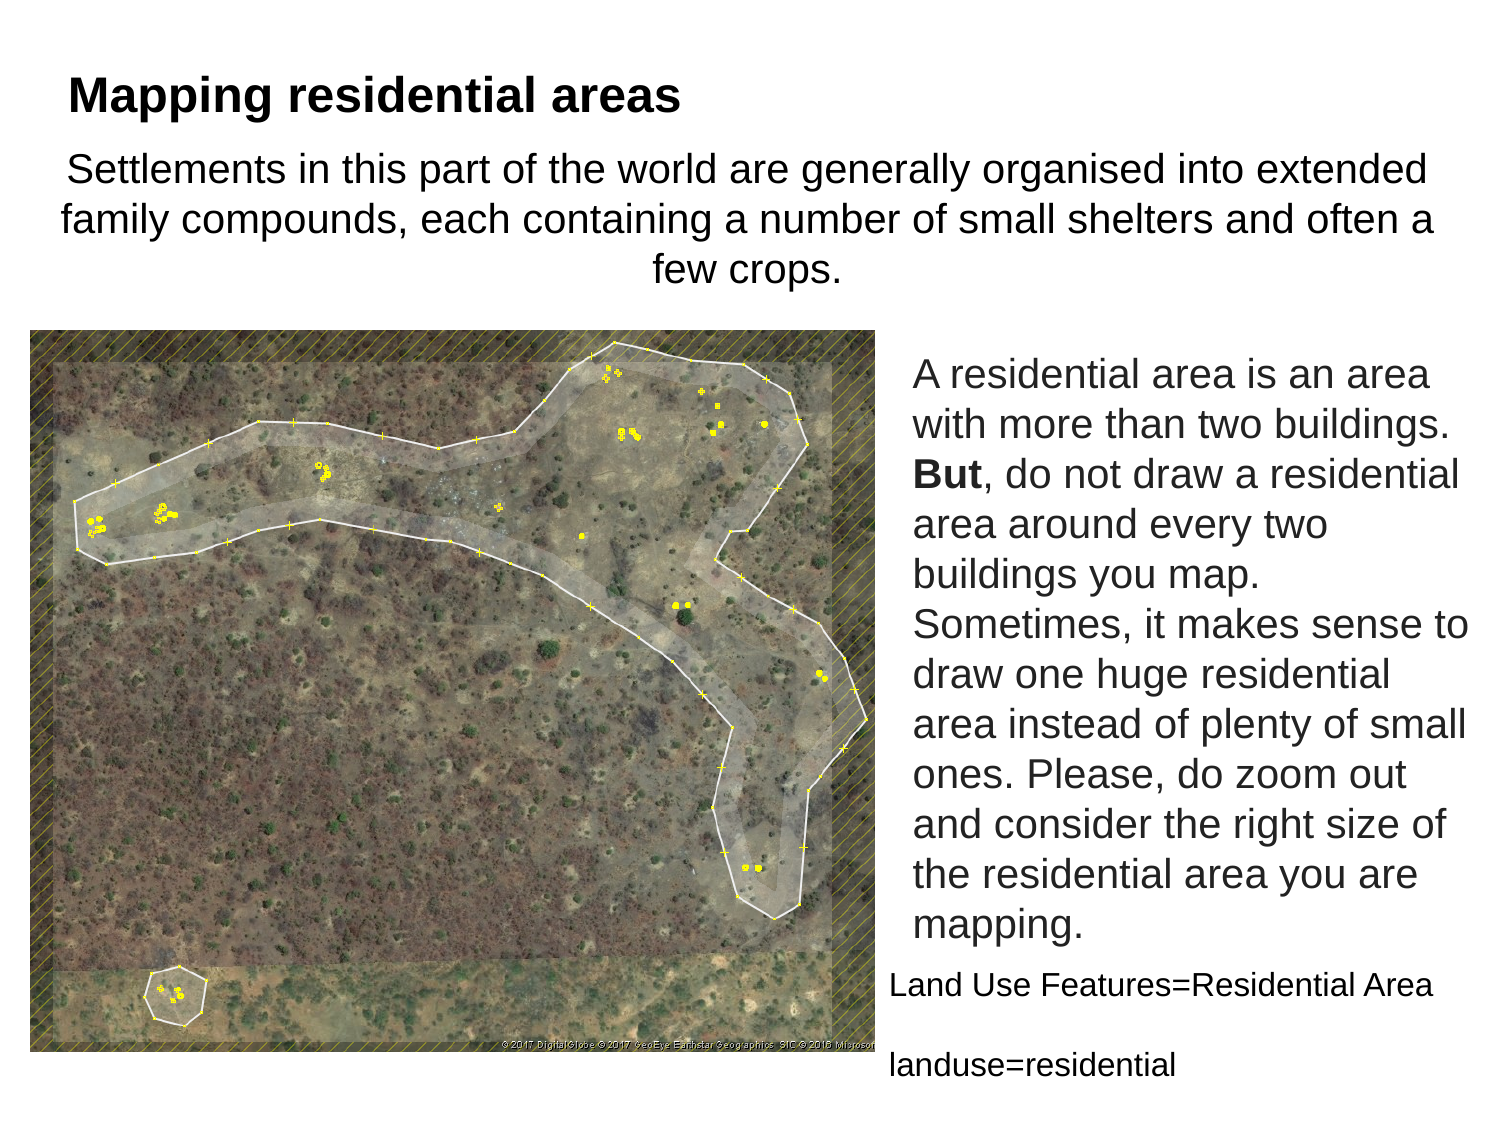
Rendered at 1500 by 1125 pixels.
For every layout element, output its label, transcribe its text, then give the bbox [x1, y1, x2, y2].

text_box Land Use Features=Residential Area landuse=residential [873, 948, 1472, 1099]
list A residential area is an area with more than two buildings. But, do not draw a residential area around every two buildings you map. Sometimes, it makes sense to draw one huge residential area instead of plenty of small ones. Please, do zoom out and consider the right size of the residential area you are mapping. [897, 339, 1500, 981]
text_box Mapping residential areas [53, 54, 1459, 131]
picture [30, 330, 875, 1052]
text_box Settlements in this part of the world are generally organised into extended family compounds, each containing a number of small shelters and often a few crops. [54, 142, 1441, 308]
